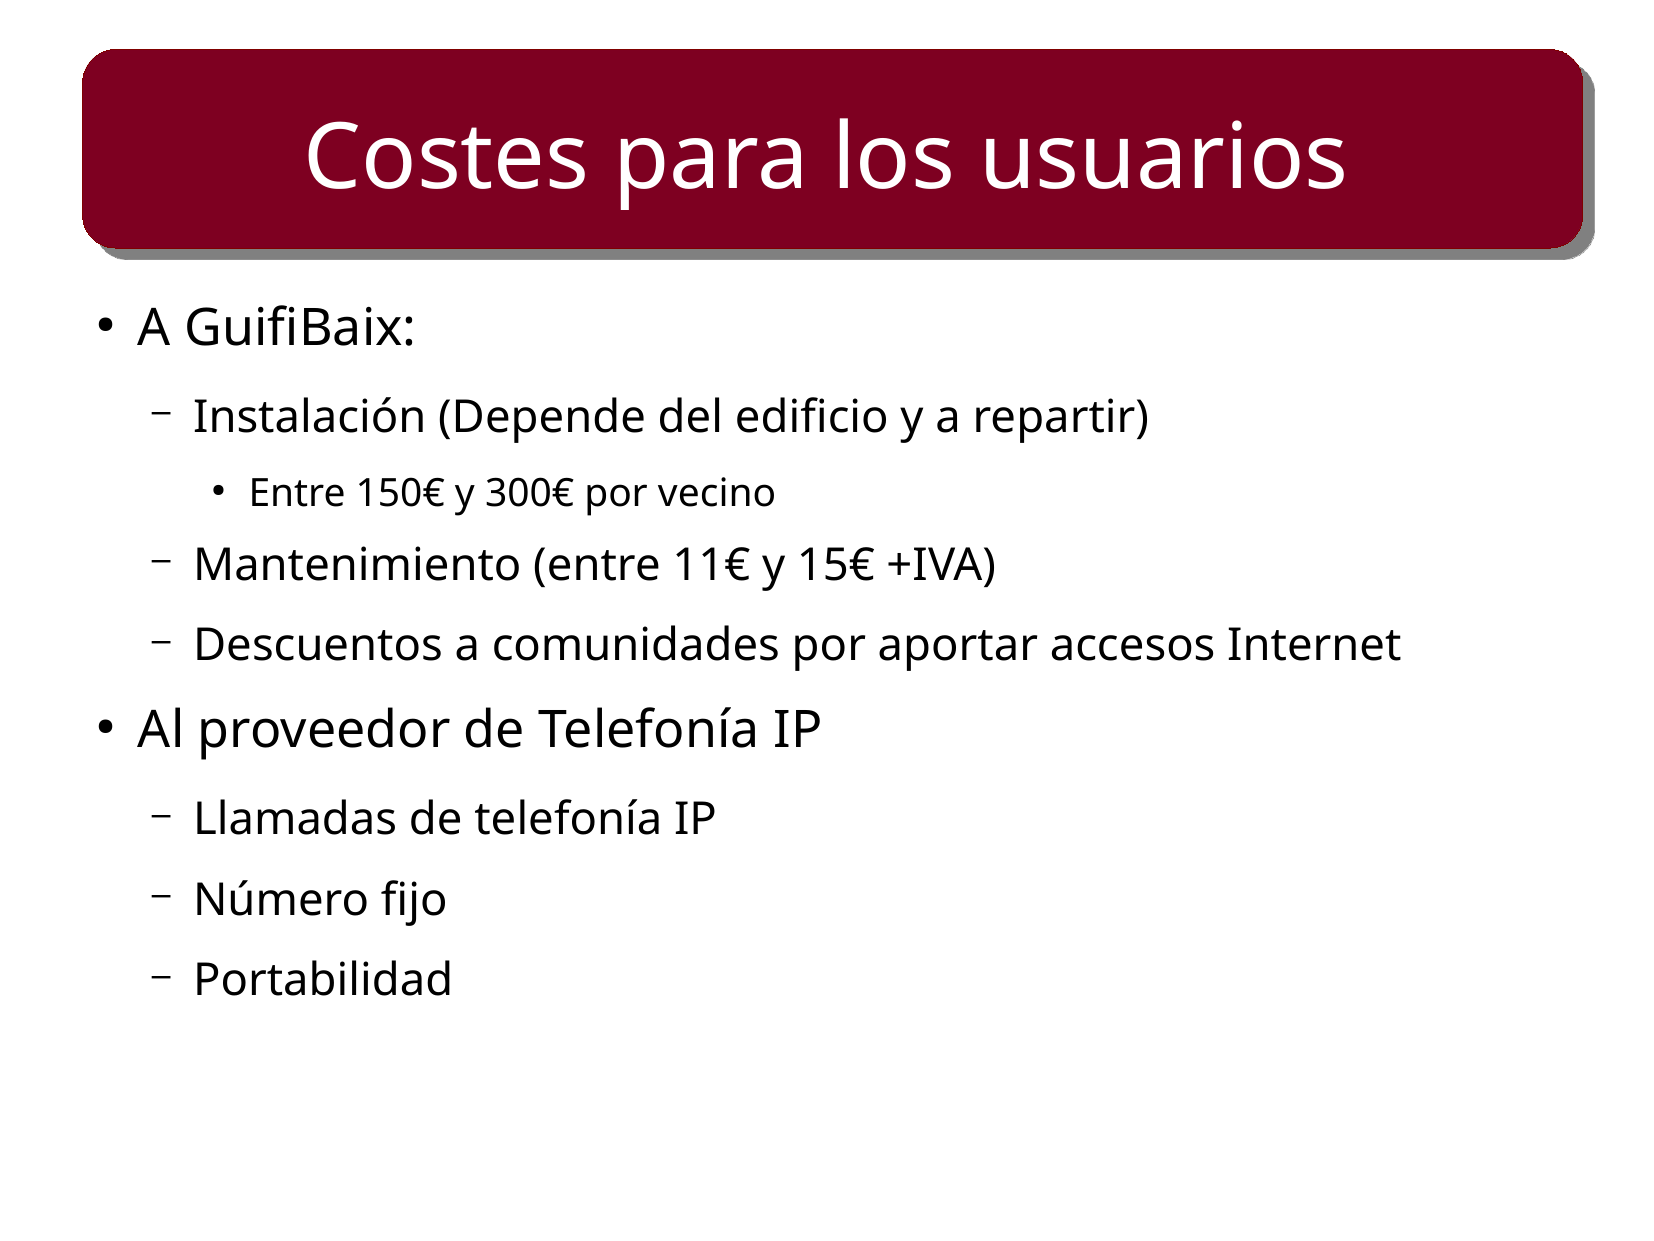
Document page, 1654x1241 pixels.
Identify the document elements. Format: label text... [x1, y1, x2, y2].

list A GuifiBaix: Instalación (Depende del edificio y a repartir) Entre 150€ y 300€ por vecino Mantenimiento (entre 11€ y 15€ +IVA) Descuentos a comunidades por aportar accesos Internet Al proveedor de Telefonía IP Llamadas de telefonía IP Número fijo Portabilidad [82, 290, 1571, 1010]
title Costes para los usuarios [82, 49, 1571, 257]
